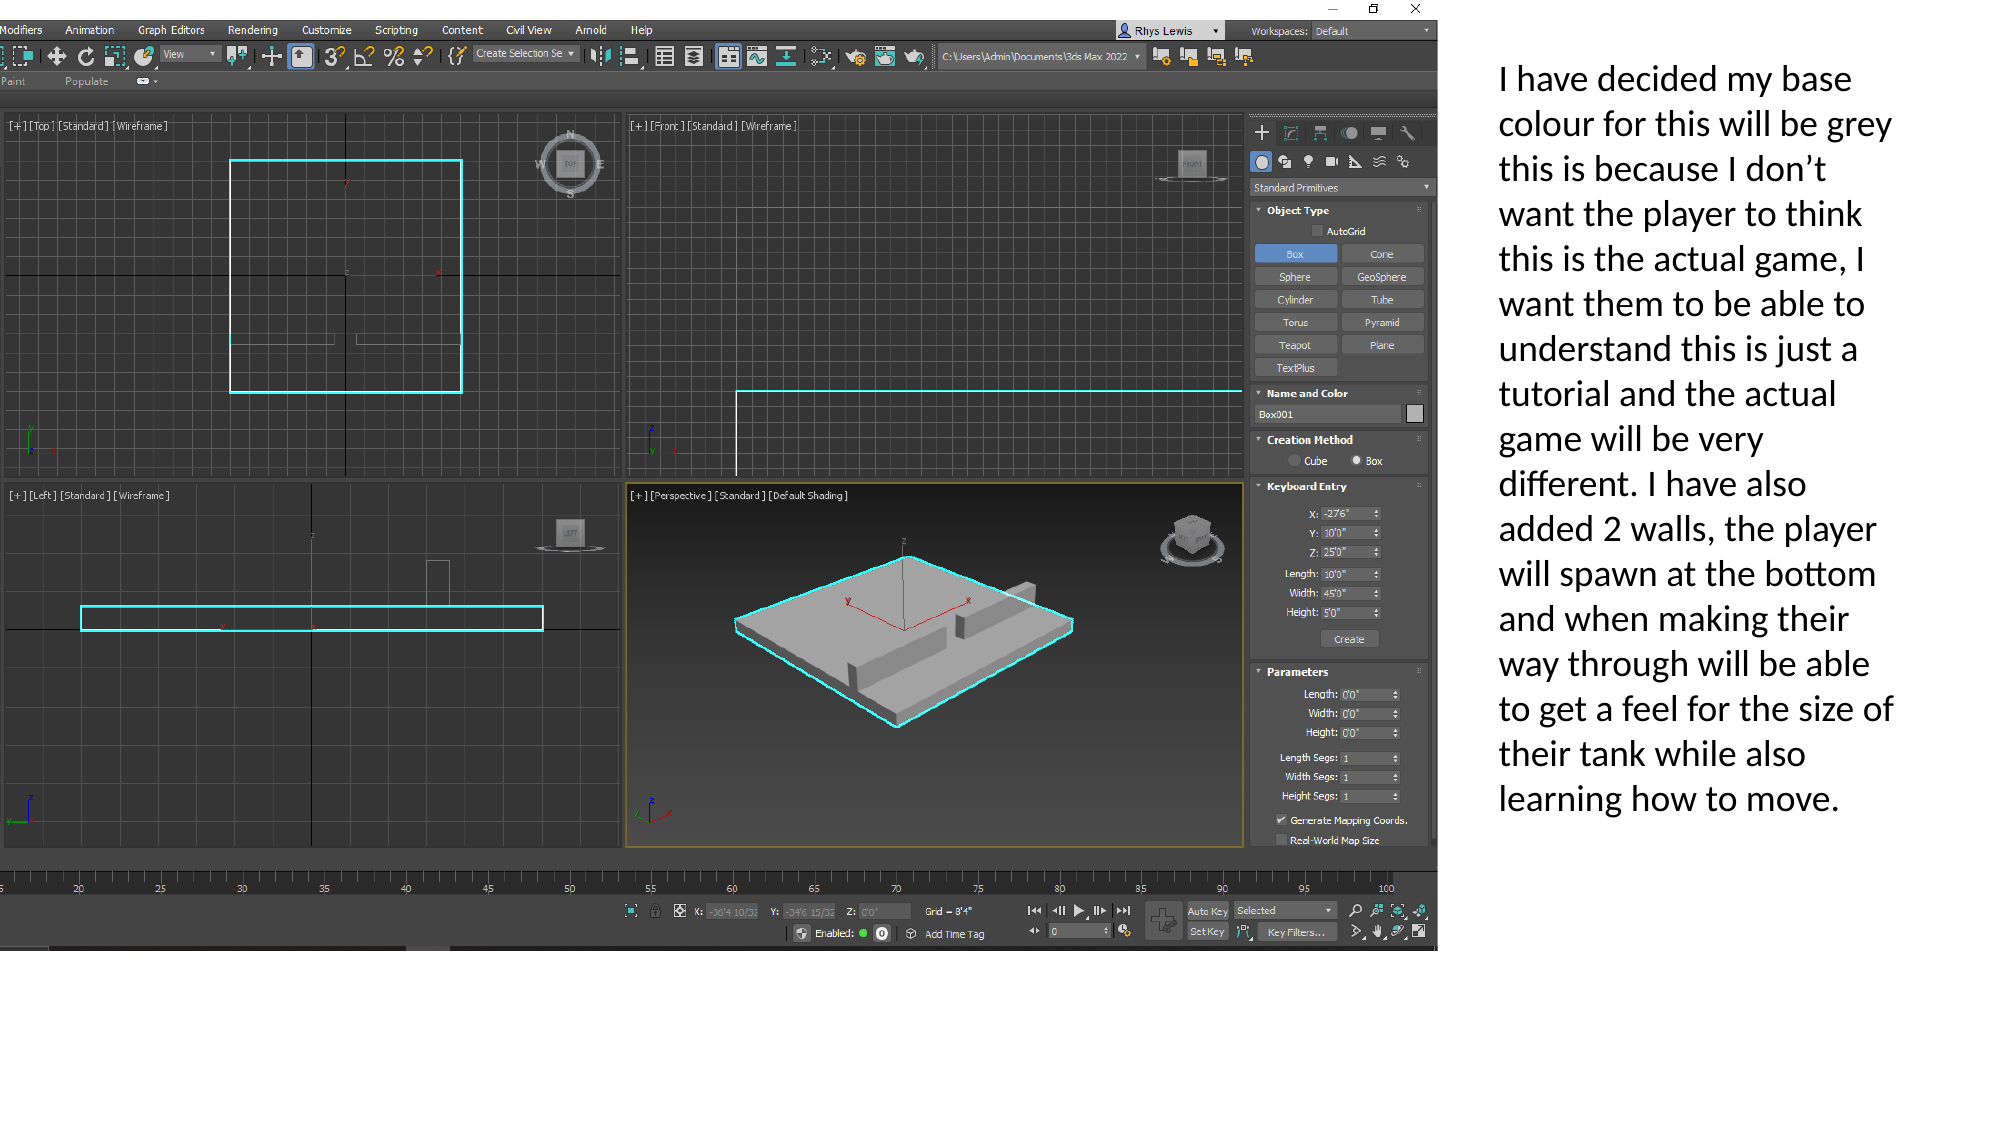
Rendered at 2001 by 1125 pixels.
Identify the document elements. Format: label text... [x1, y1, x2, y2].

picture [0, 0, 1438, 951]
text_box I have decided my base colour for this will be grey this is because I don’t want the player to think this is the actual game, I want them to be able to understand this is just a tutorial and the actual game will be very different. I have also added 2 walls, the player will spawn at the bottom and when making their way through will be able to get a feel for the size of their tank while also learning how to move. [1483, 46, 1923, 835]
